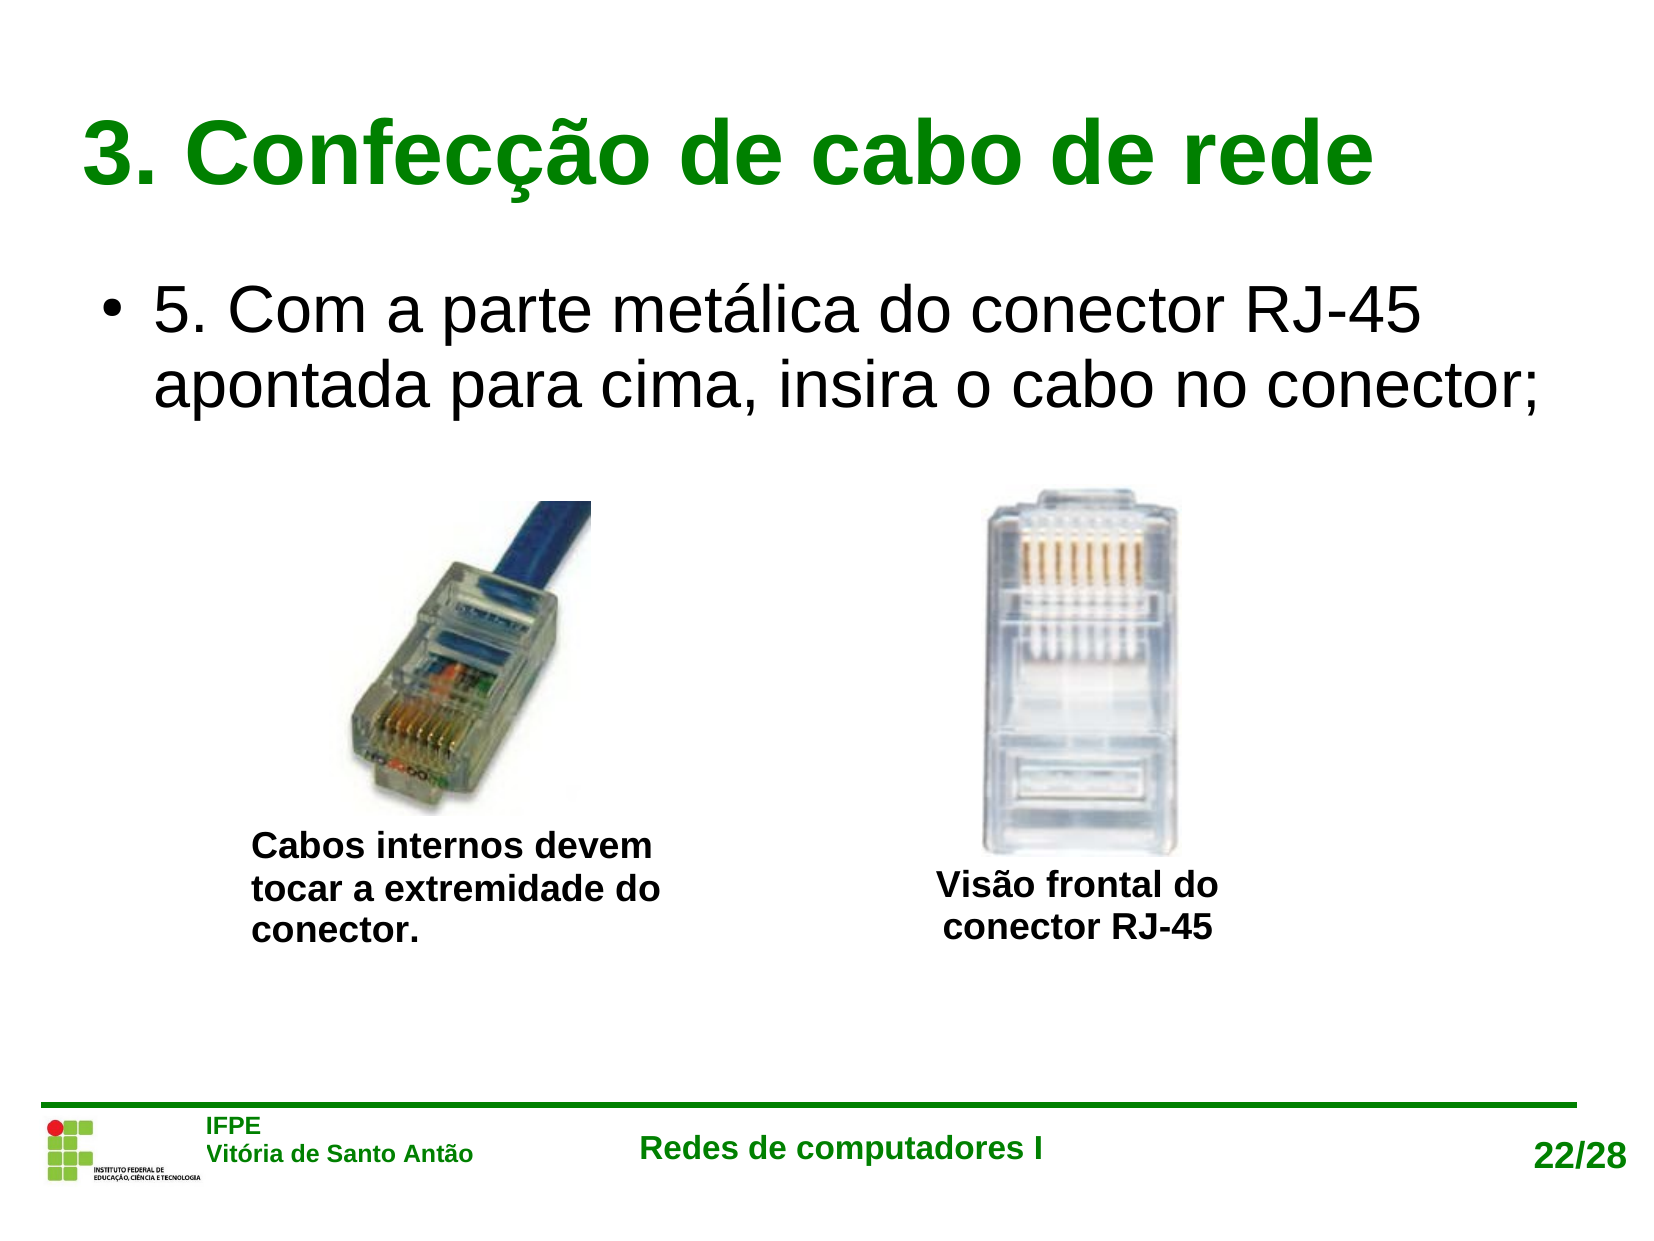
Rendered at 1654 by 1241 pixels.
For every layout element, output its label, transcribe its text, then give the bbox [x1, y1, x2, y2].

list 5. Com a parte metálica do conector RJ-45 apontada para cima, insira o cabo no conector; [82, 272, 1571, 1091]
picture [329, 501, 591, 816]
picture [981, 484, 1182, 856]
title 3. Confecção de cabo de rede [82, 49, 1571, 257]
text_box Cabos internos devem tocar a extremidade do conector. [236, 817, 680, 959]
text_box Visão frontal do conector RJ-45 [885, 856, 1270, 956]
picture [39, 1111, 207, 1191]
